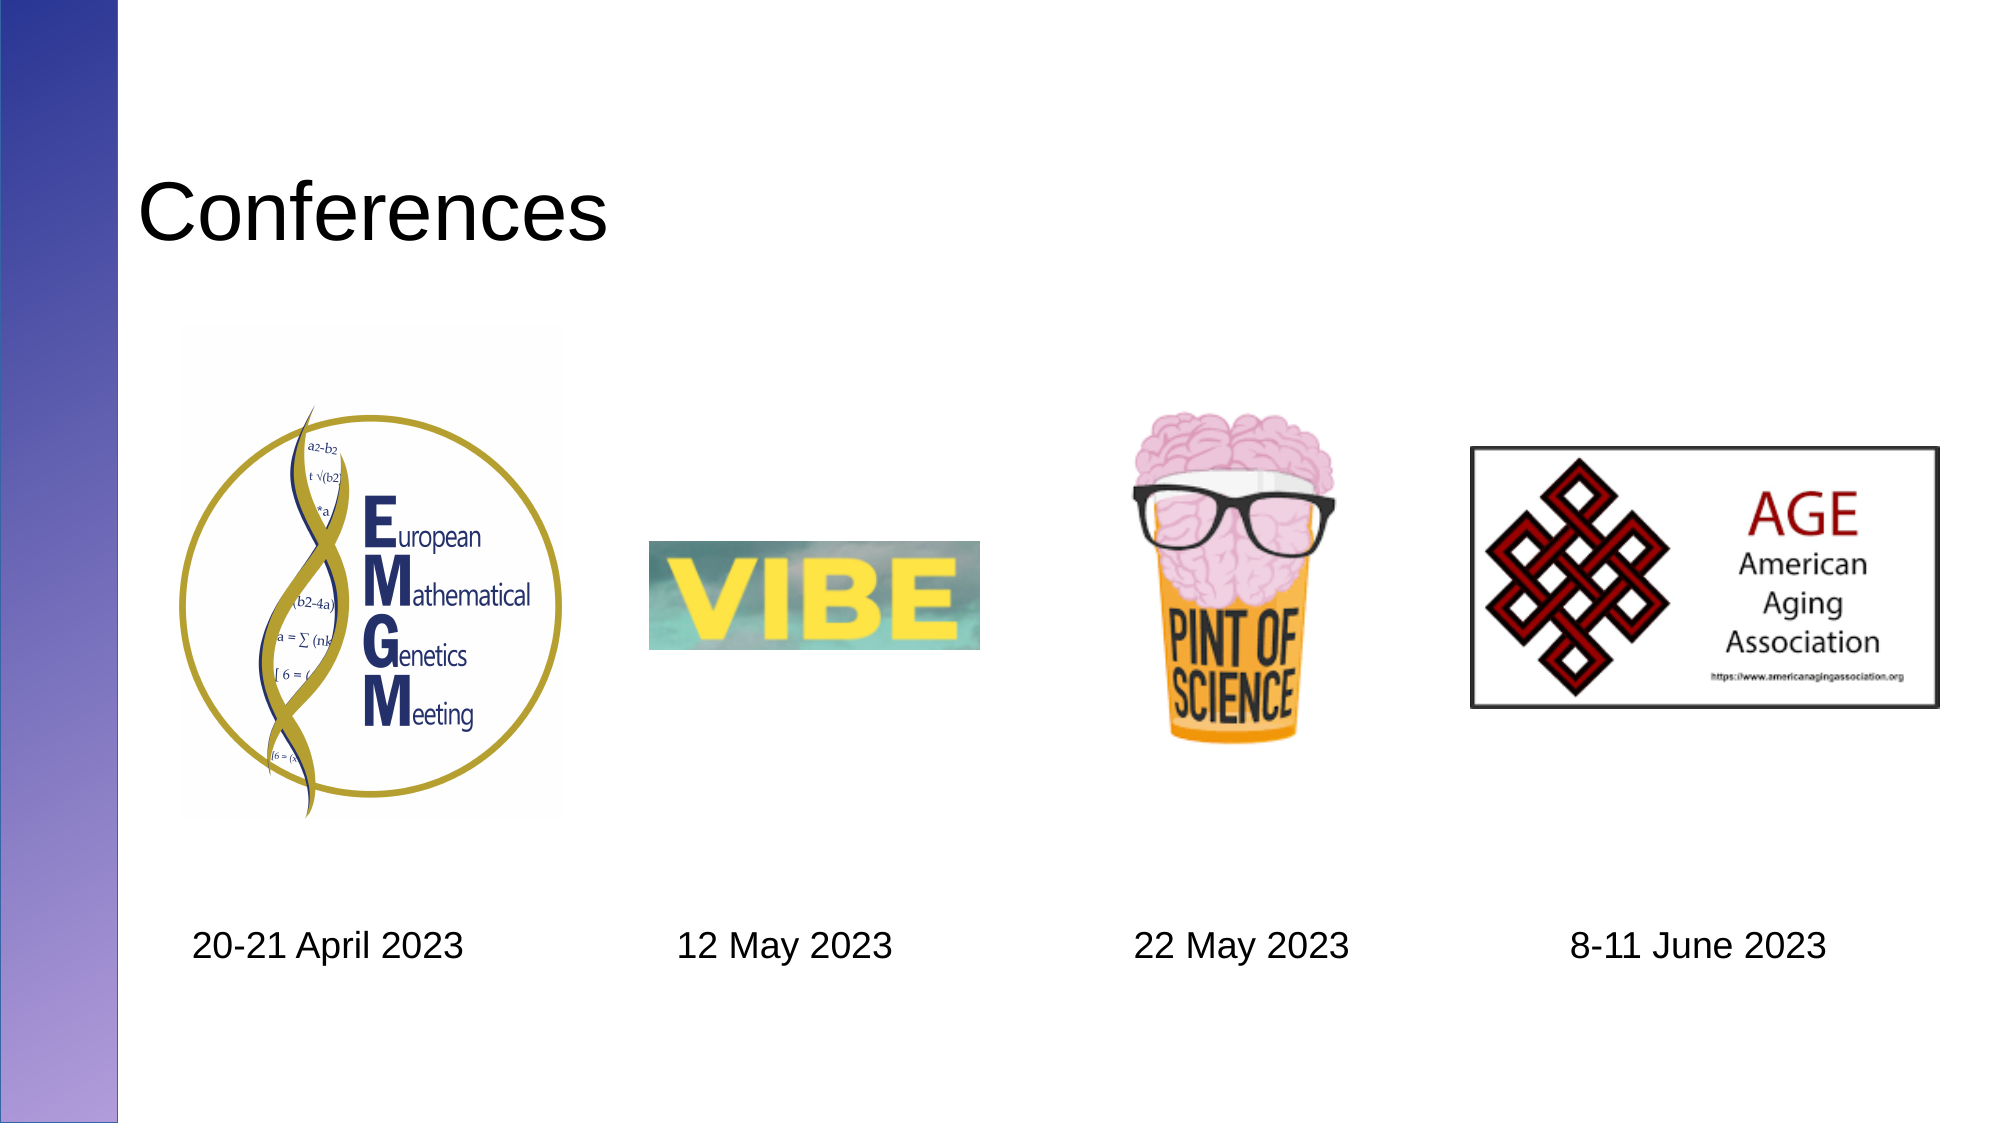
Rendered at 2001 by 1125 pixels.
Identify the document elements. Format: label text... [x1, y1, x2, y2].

picture [179, 324, 562, 819]
text_box 22 May 2023 [1118, 917, 1365, 975]
picture [1470, 446, 1940, 709]
text_box 8-11 June 2023 [1555, 917, 1842, 975]
picture [1057, 329, 1412, 831]
title Conferences [137, 59, 1822, 372]
picture [649, 541, 980, 650]
text_box 12 May 2023 [661, 917, 908, 975]
text_box 20-21 April 2023 [177, 917, 479, 975]
text_box [0, 0, 118, 1123]
